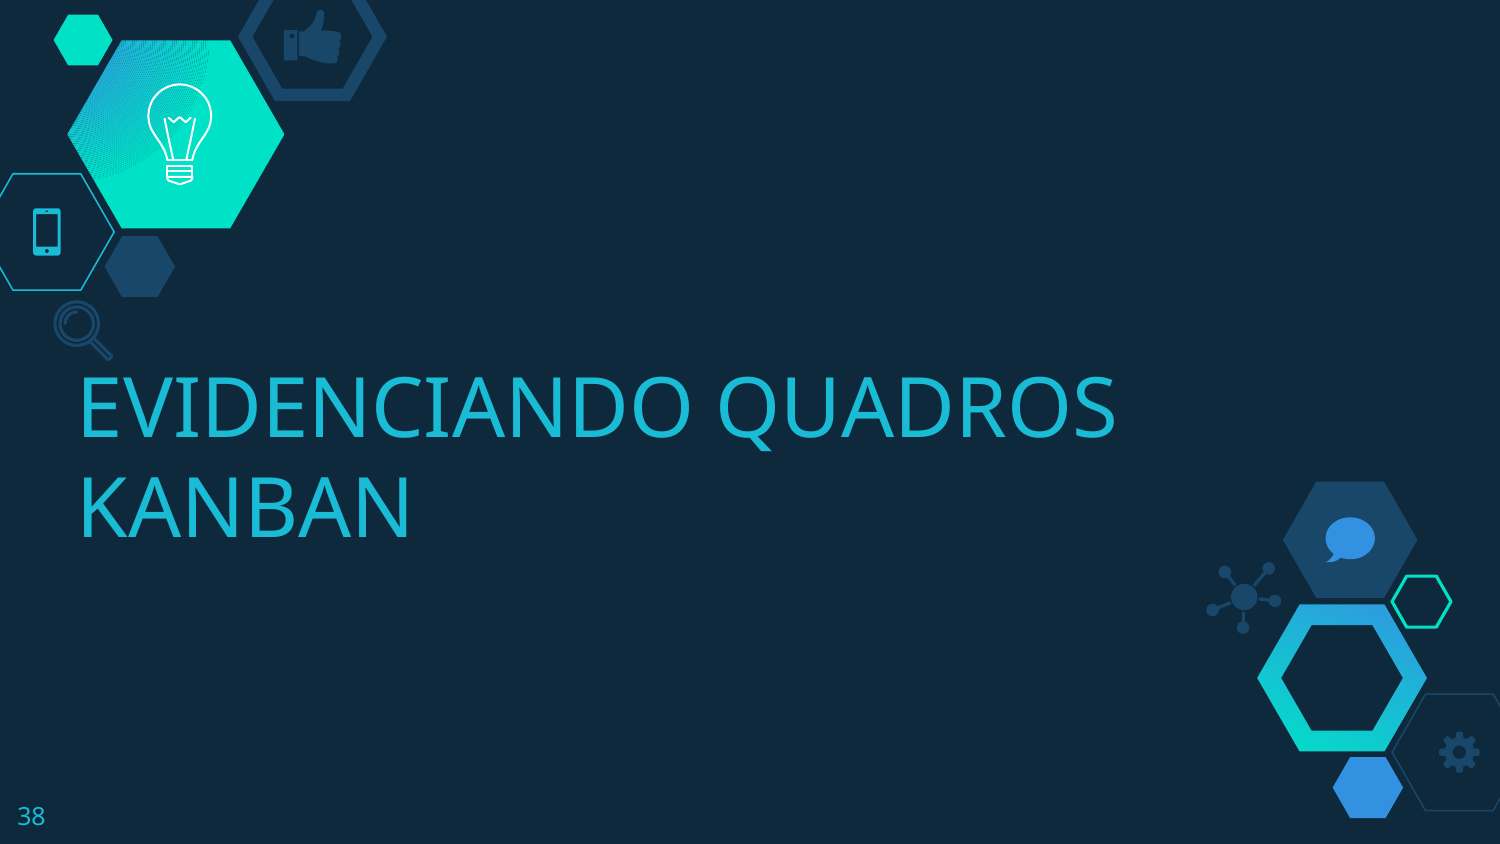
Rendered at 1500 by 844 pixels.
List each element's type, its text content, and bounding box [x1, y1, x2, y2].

text_box 38 [2, 785, 93, 844]
title Evidenciando quadros Kanban [61, 339, 1438, 481]
